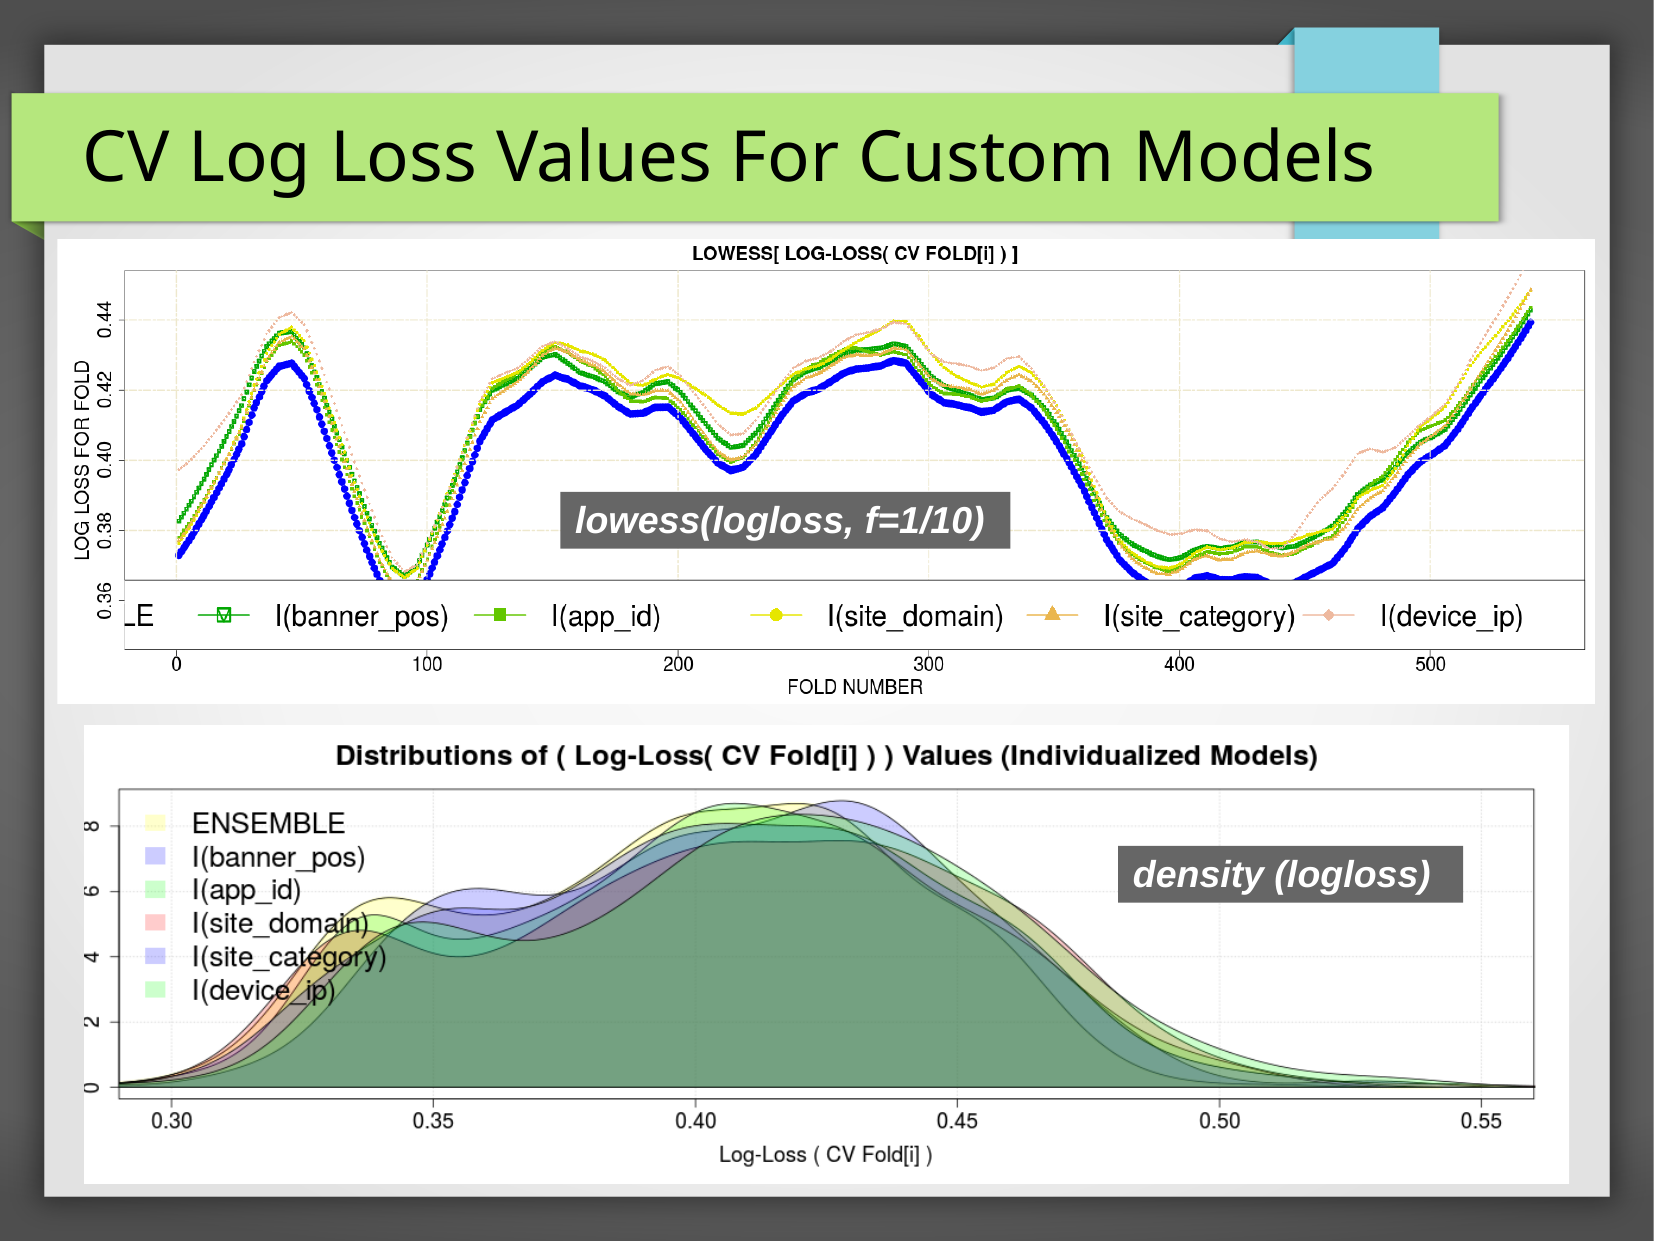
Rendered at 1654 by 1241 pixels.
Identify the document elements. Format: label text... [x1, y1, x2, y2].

text_box density (logloss) [1118, 845, 1464, 903]
picture [0, 0, 1654, 1241]
text_box lowess(logloss, f=1/10) [560, 491, 1011, 549]
title CV Log Loss Values For Custom Models [82, 94, 1561, 213]
